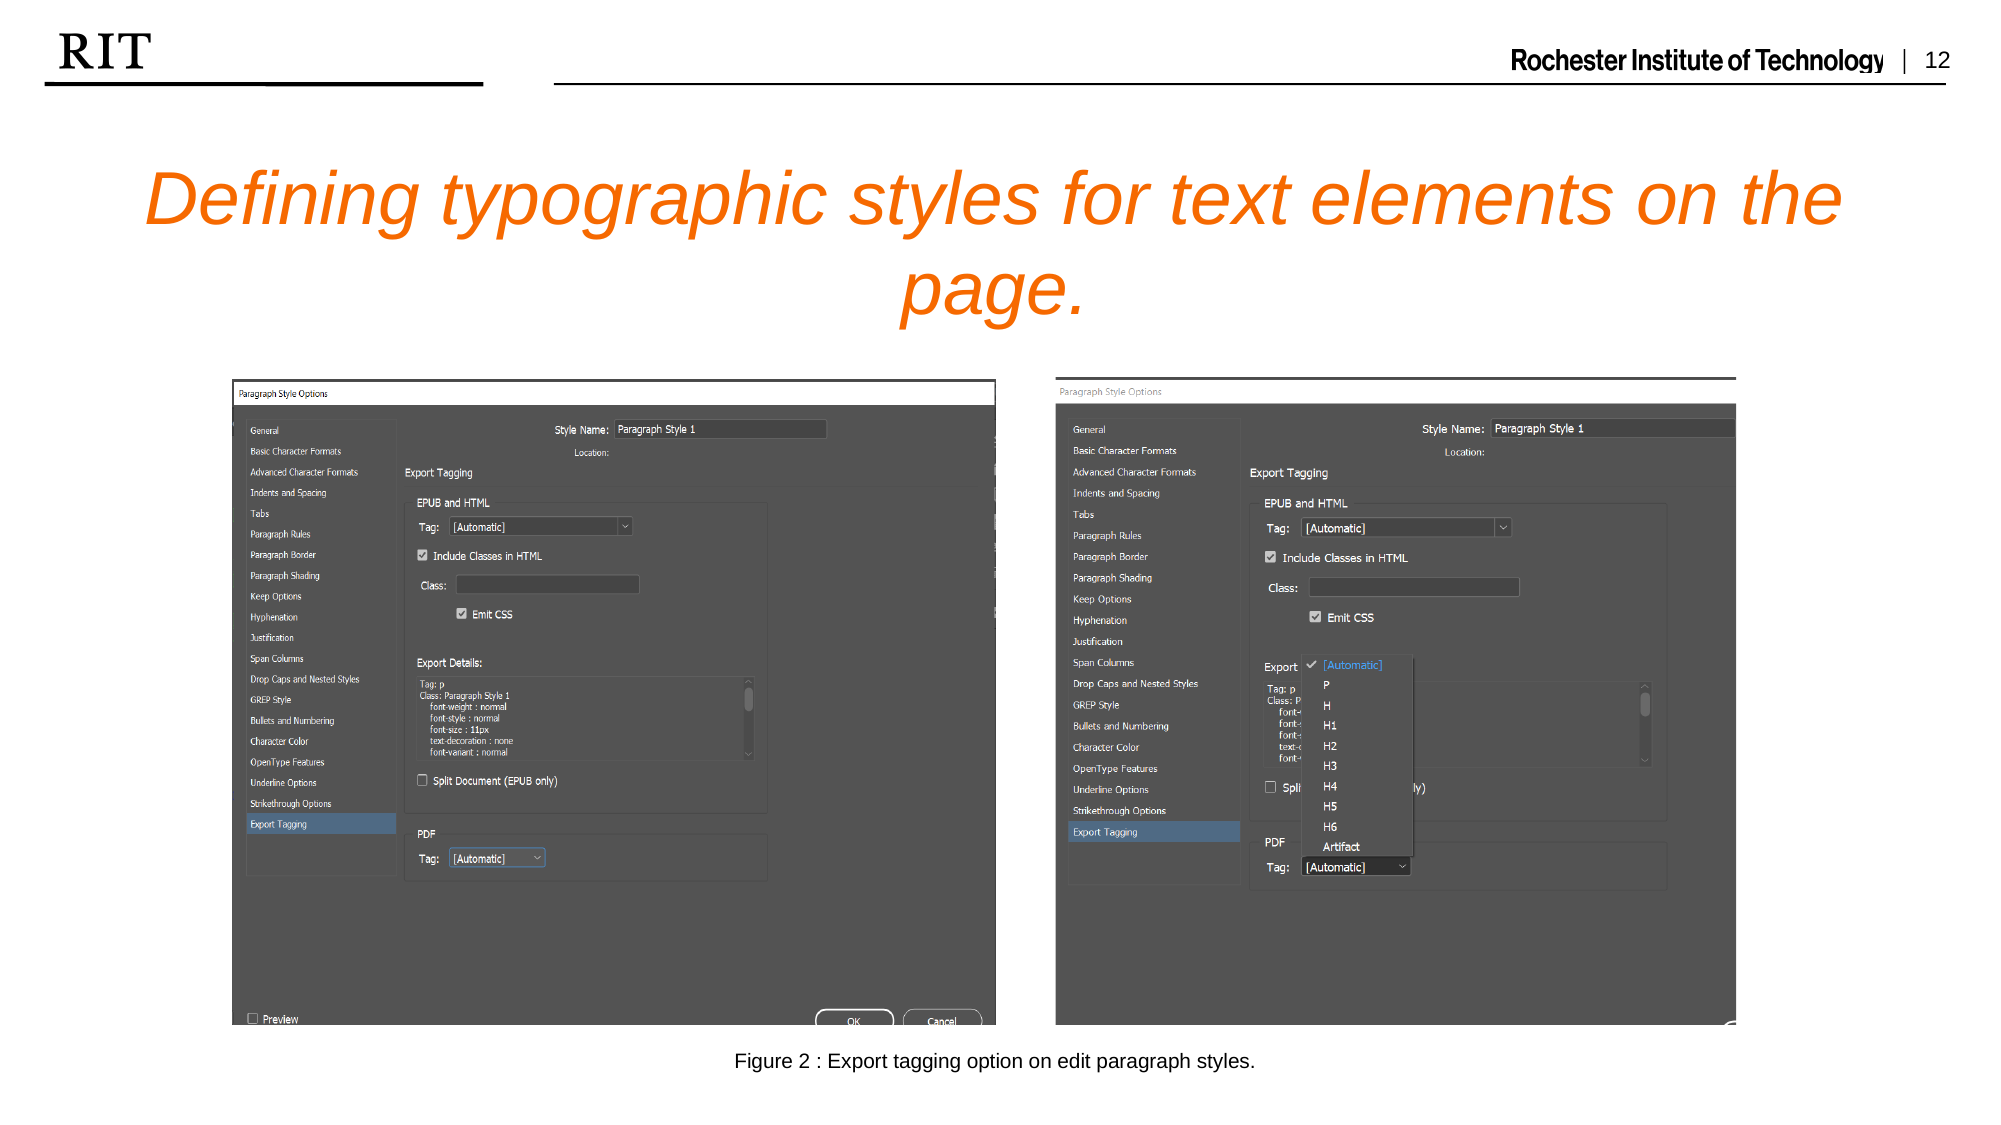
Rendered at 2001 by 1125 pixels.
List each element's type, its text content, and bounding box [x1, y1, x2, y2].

list Defining typographic styles for text elements on the page. [44, 141, 1946, 295]
picture [232, 379, 996, 1025]
text_box Figure 2 : Export tagging option on edit paragraph styles. [663, 1039, 1327, 1081]
picture [58, 32, 151, 69]
picture [1512, 49, 1883, 73]
picture [1055, 377, 1737, 1025]
